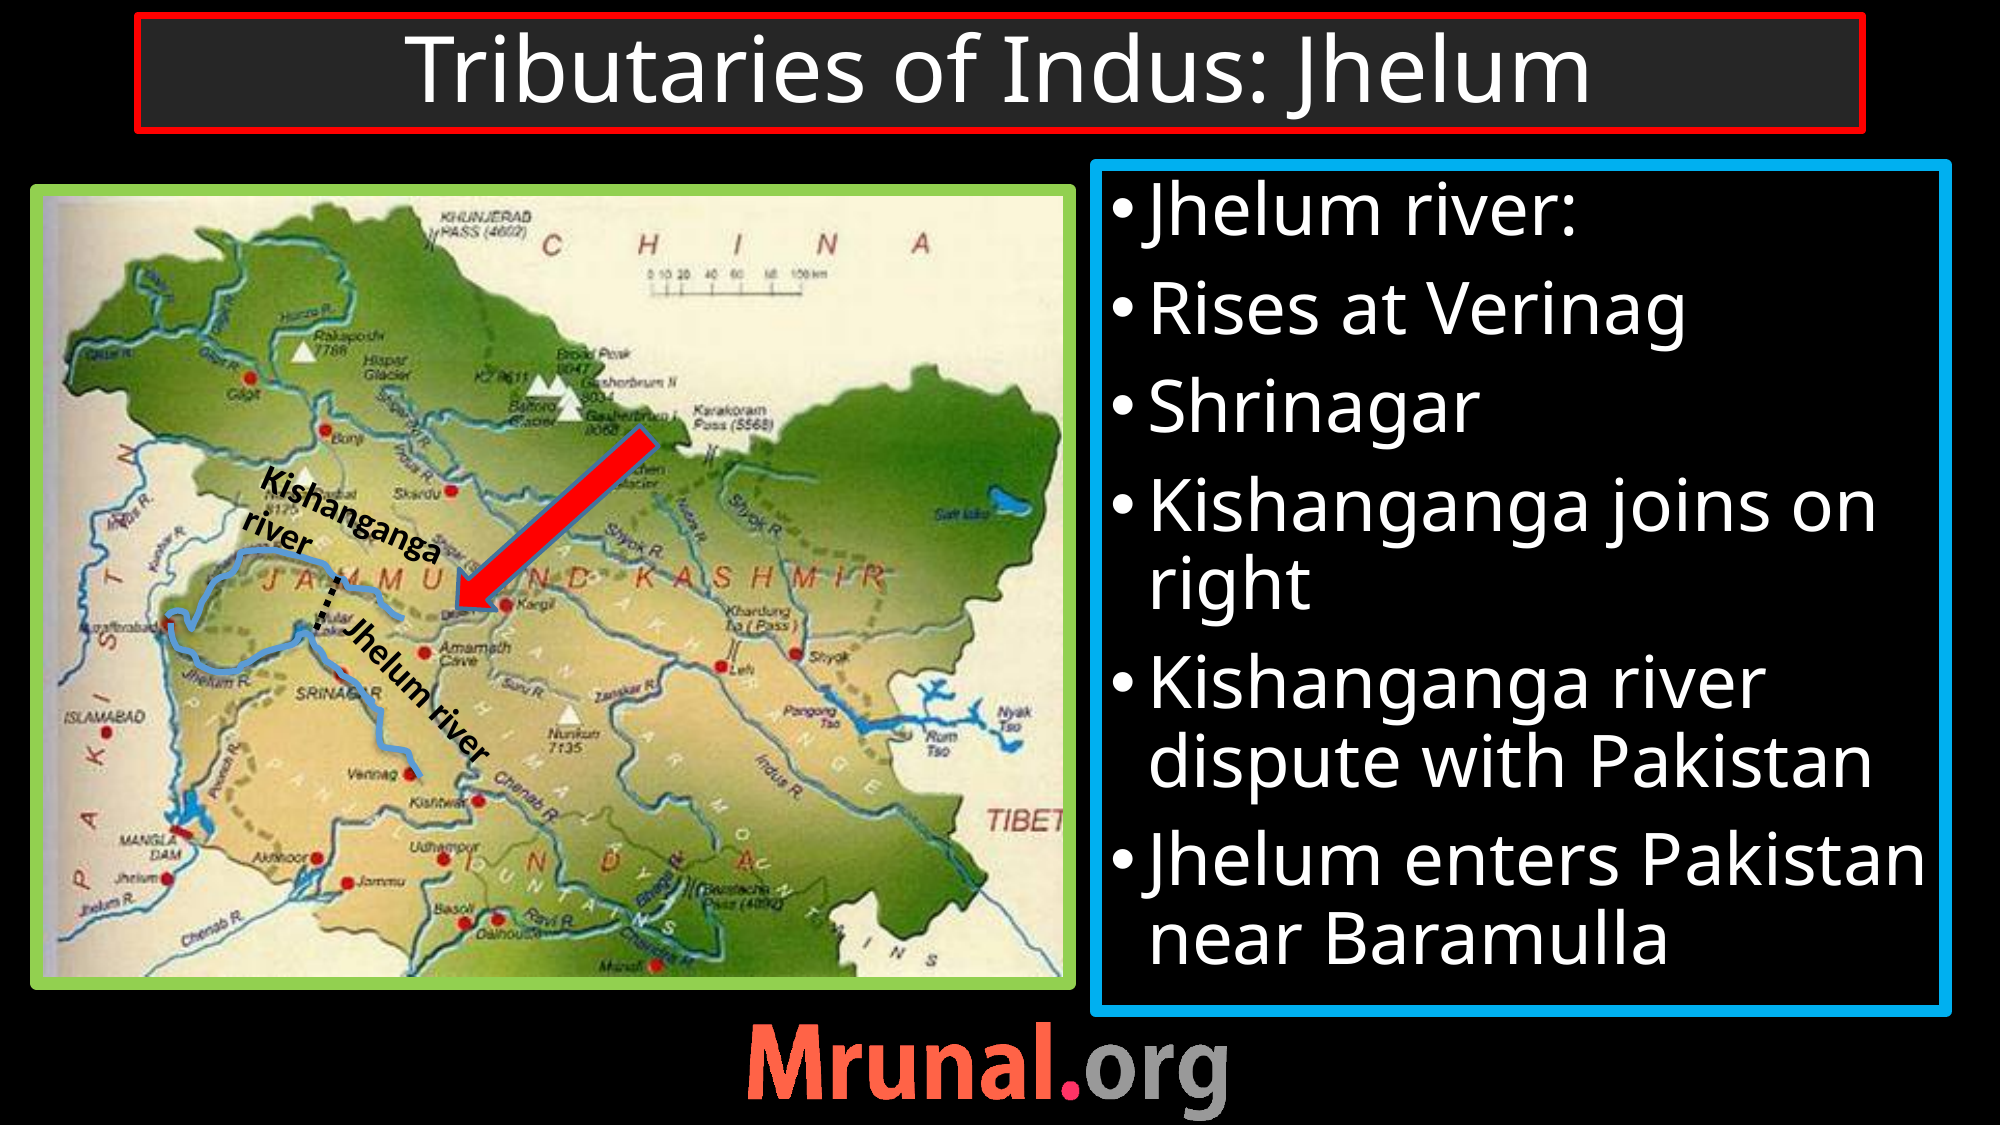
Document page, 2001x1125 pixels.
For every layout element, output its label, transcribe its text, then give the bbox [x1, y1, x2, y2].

picture [741, 1005, 1230, 1125]
picture [42, 196, 1064, 978]
text_box [504, 425, 659, 559]
list Jhelum river: Rises at Verinag Shrinagar Kishanganga joins on right Kishanganga river dispute with Pakistan Jhelum enters Pakistan near Baramulla [1095, 165, 1946, 1012]
text_box Kishanganga river [221, 440, 542, 660]
text_box Jhelum river [324, 589, 579, 848]
title Tributaries of Indus: Jhelum [137, 15, 1863, 131]
